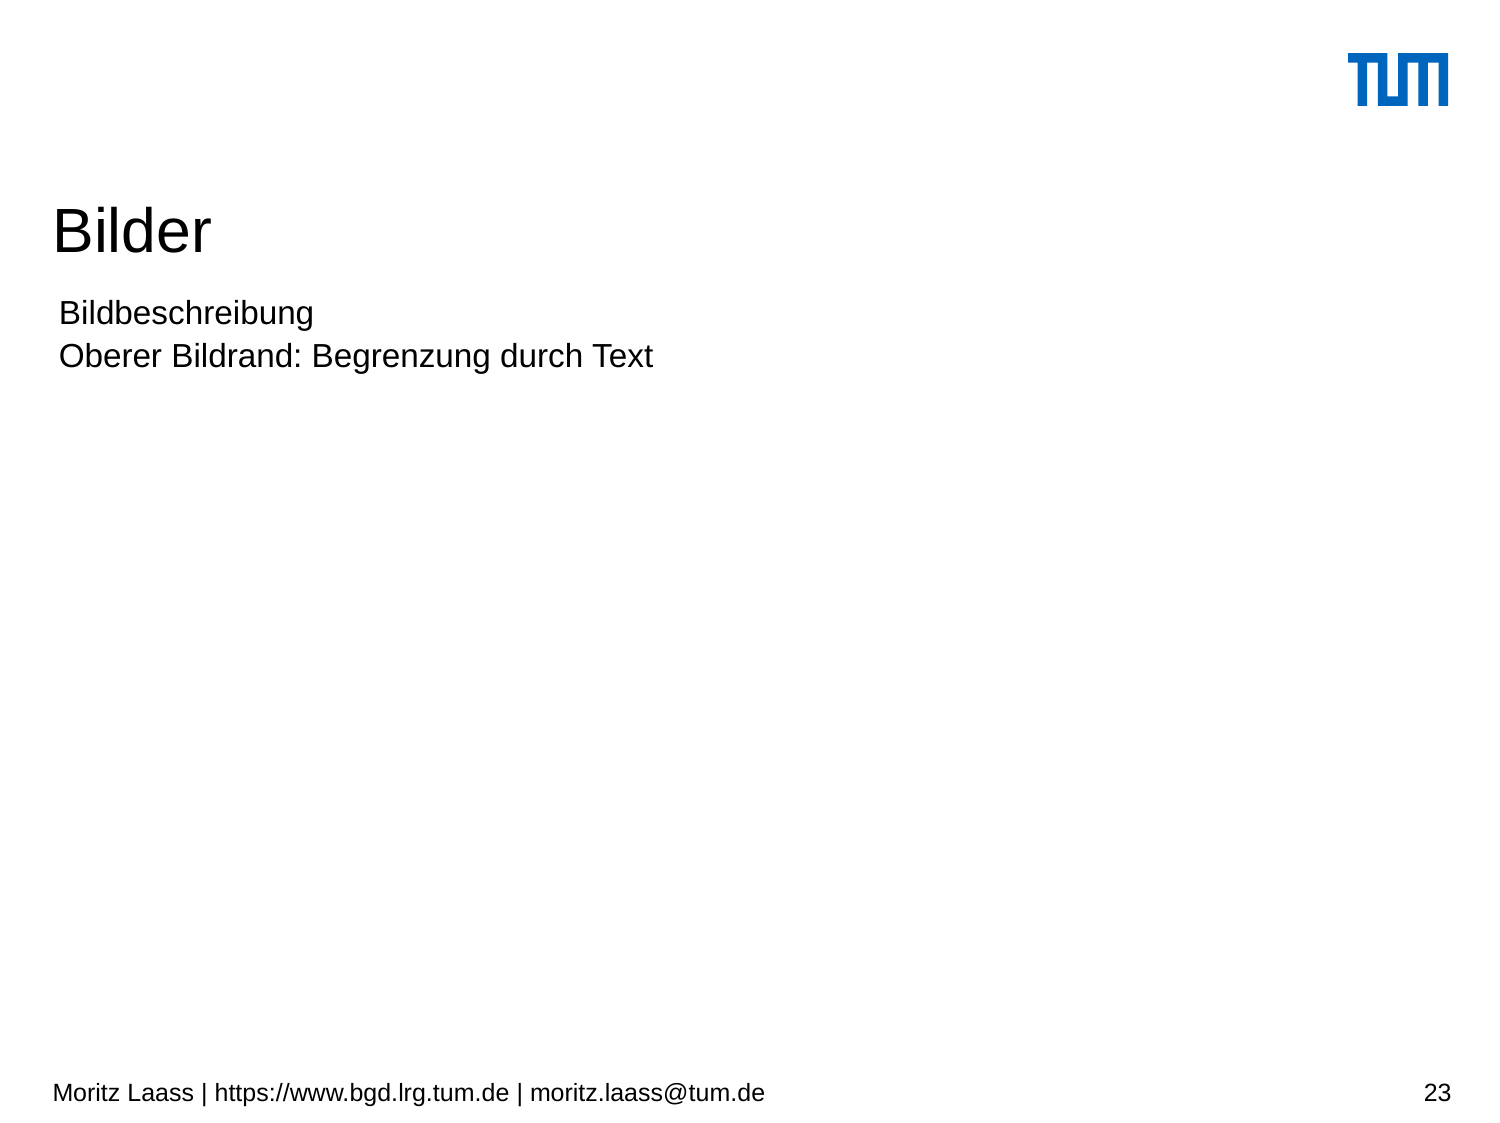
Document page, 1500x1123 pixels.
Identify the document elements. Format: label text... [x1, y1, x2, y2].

title Bilder [52, 195, 1453, 266]
list Bildbeschreibung Oberer Bildrand: Begrenzung durch Text [59, 289, 1459, 402]
